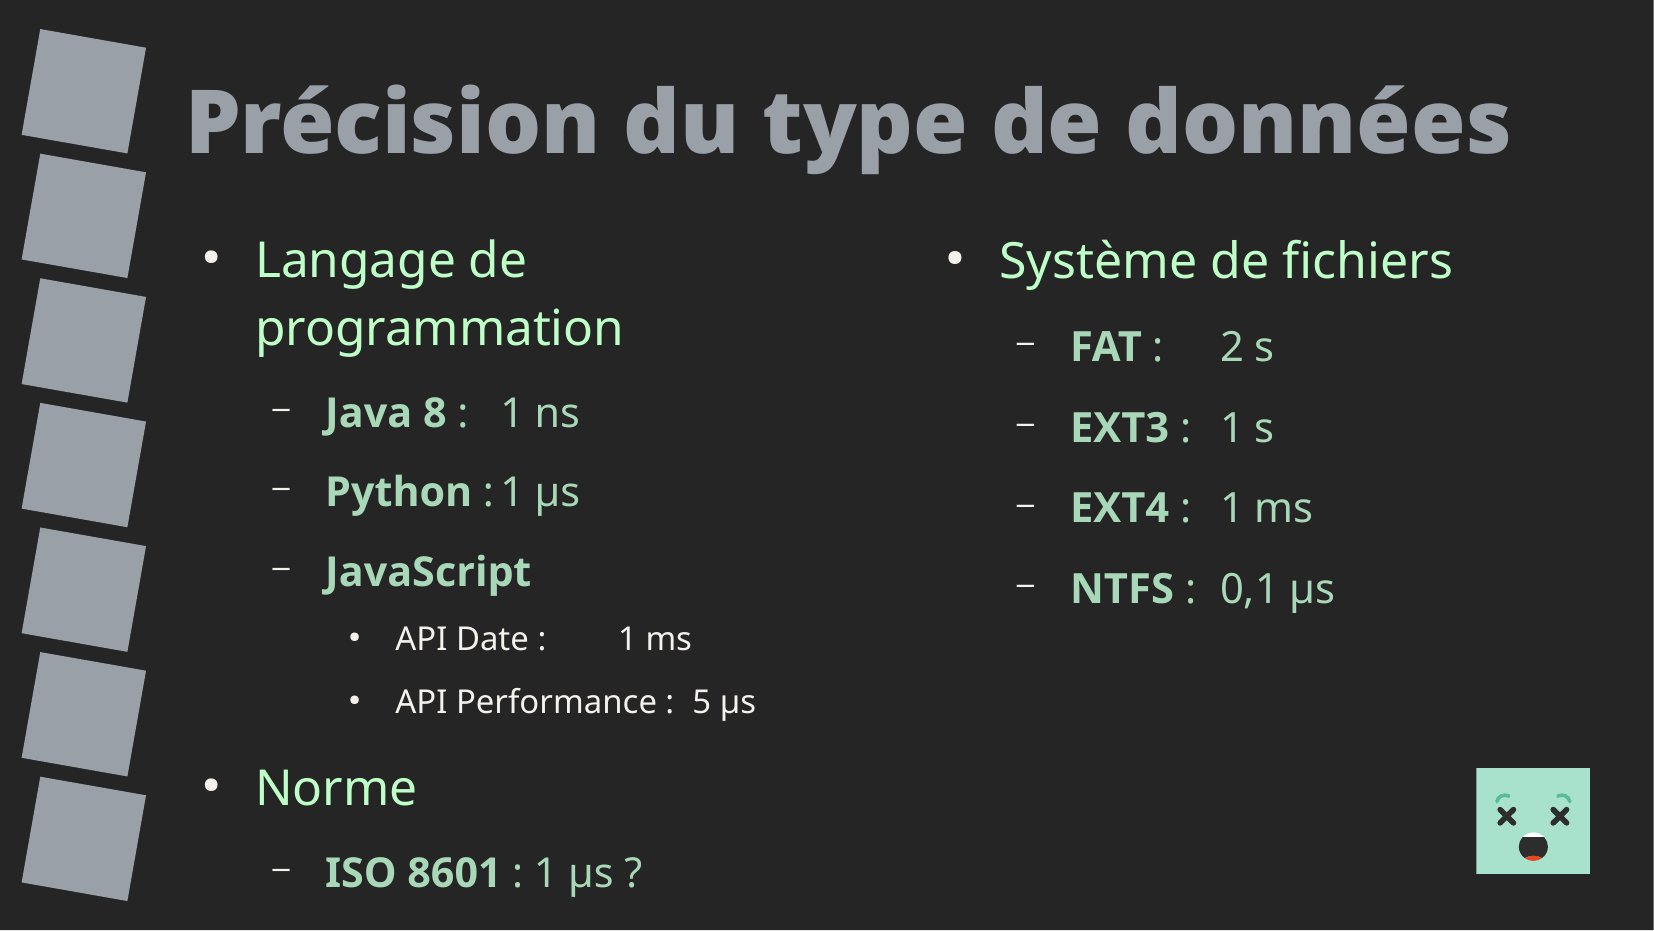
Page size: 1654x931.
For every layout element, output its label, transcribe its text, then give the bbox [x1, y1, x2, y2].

title Précision du type de données [184, 59, 1654, 154]
list Système de fichiers FAT : 2 s EXT3 : 1 s EXT4 : 1 ms NTFS : 0,1 µs [928, 225, 1637, 901]
list Langage de programmation Java 8 : 1 ns Python : 1 µs JavaScript API Date : 1 ms API Performance : 5 µs Norme ISO 8601 : 1 µs ? [184, 225, 893, 901]
picture [1476, 767, 1591, 874]
